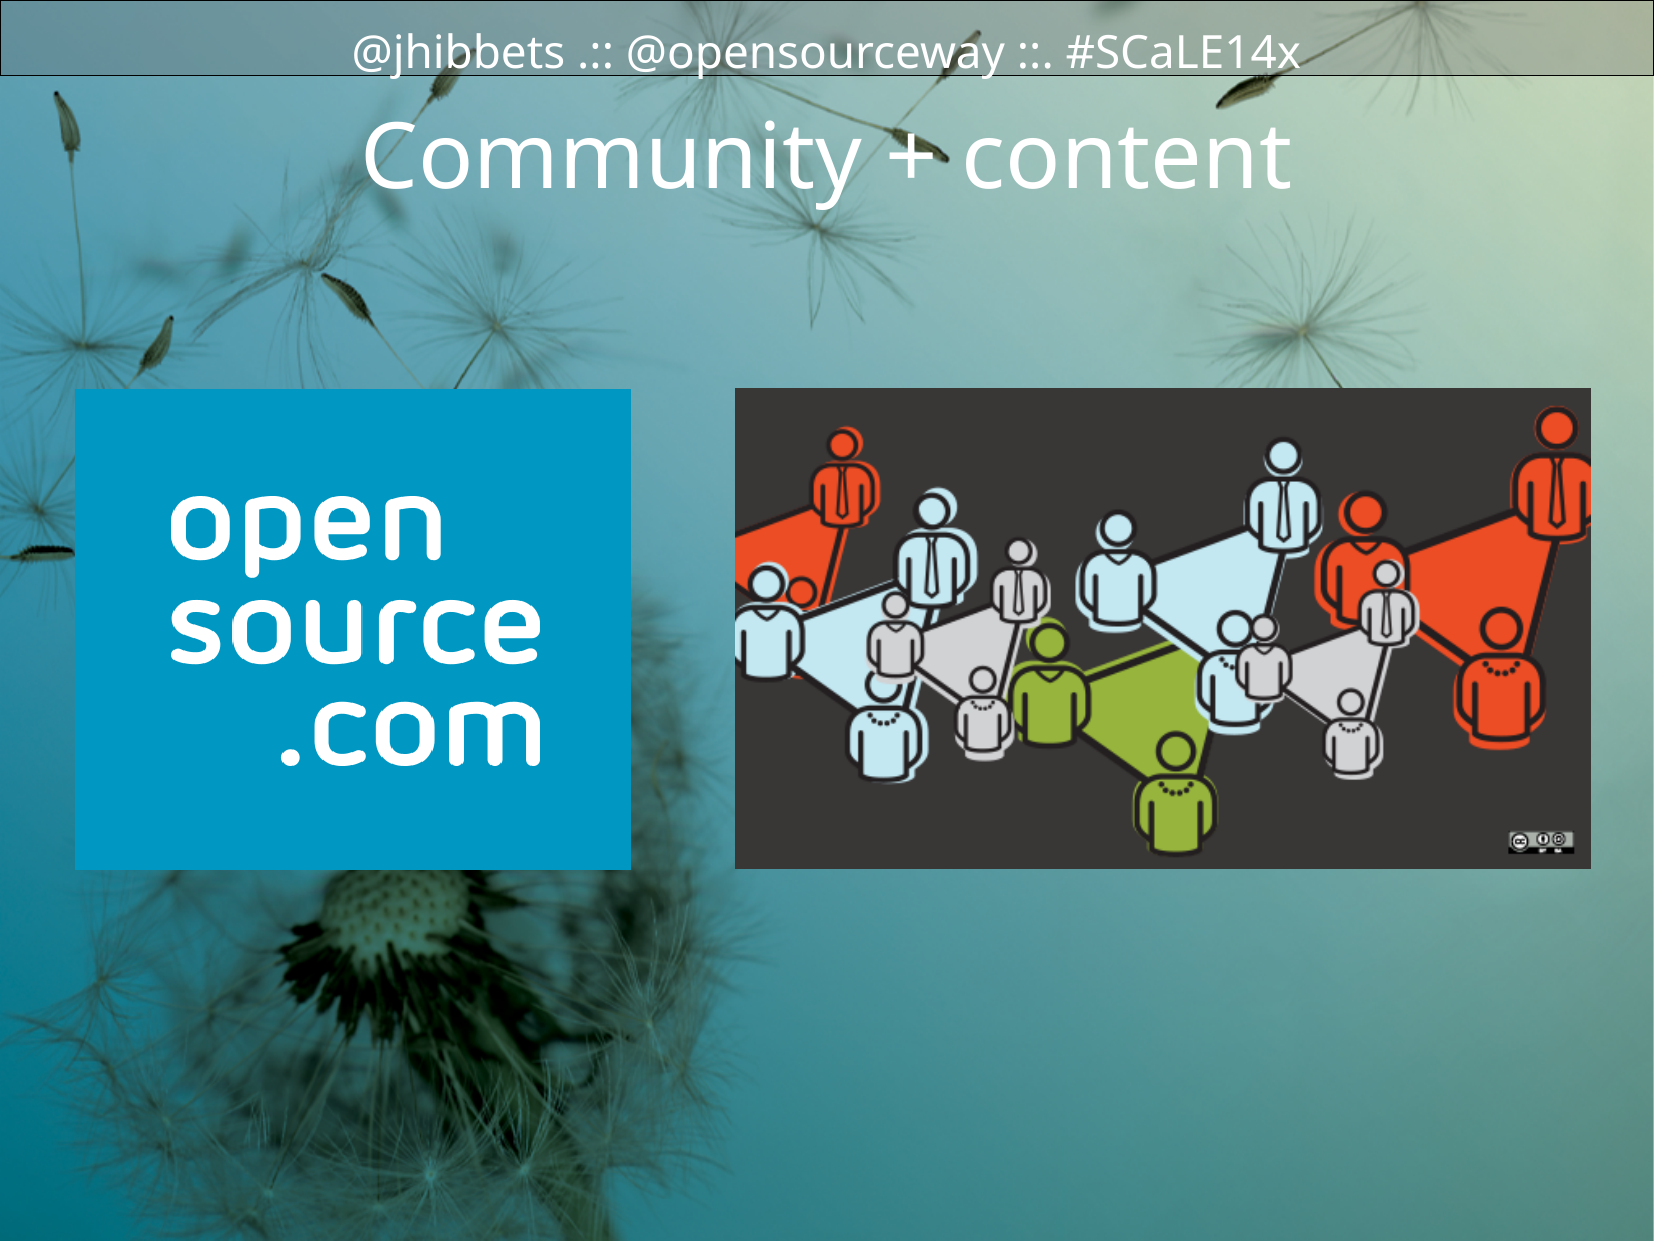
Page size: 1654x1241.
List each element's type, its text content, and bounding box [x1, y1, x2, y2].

title Community + content [82, 49, 1571, 257]
picture [0, 76, 1654, 1241]
